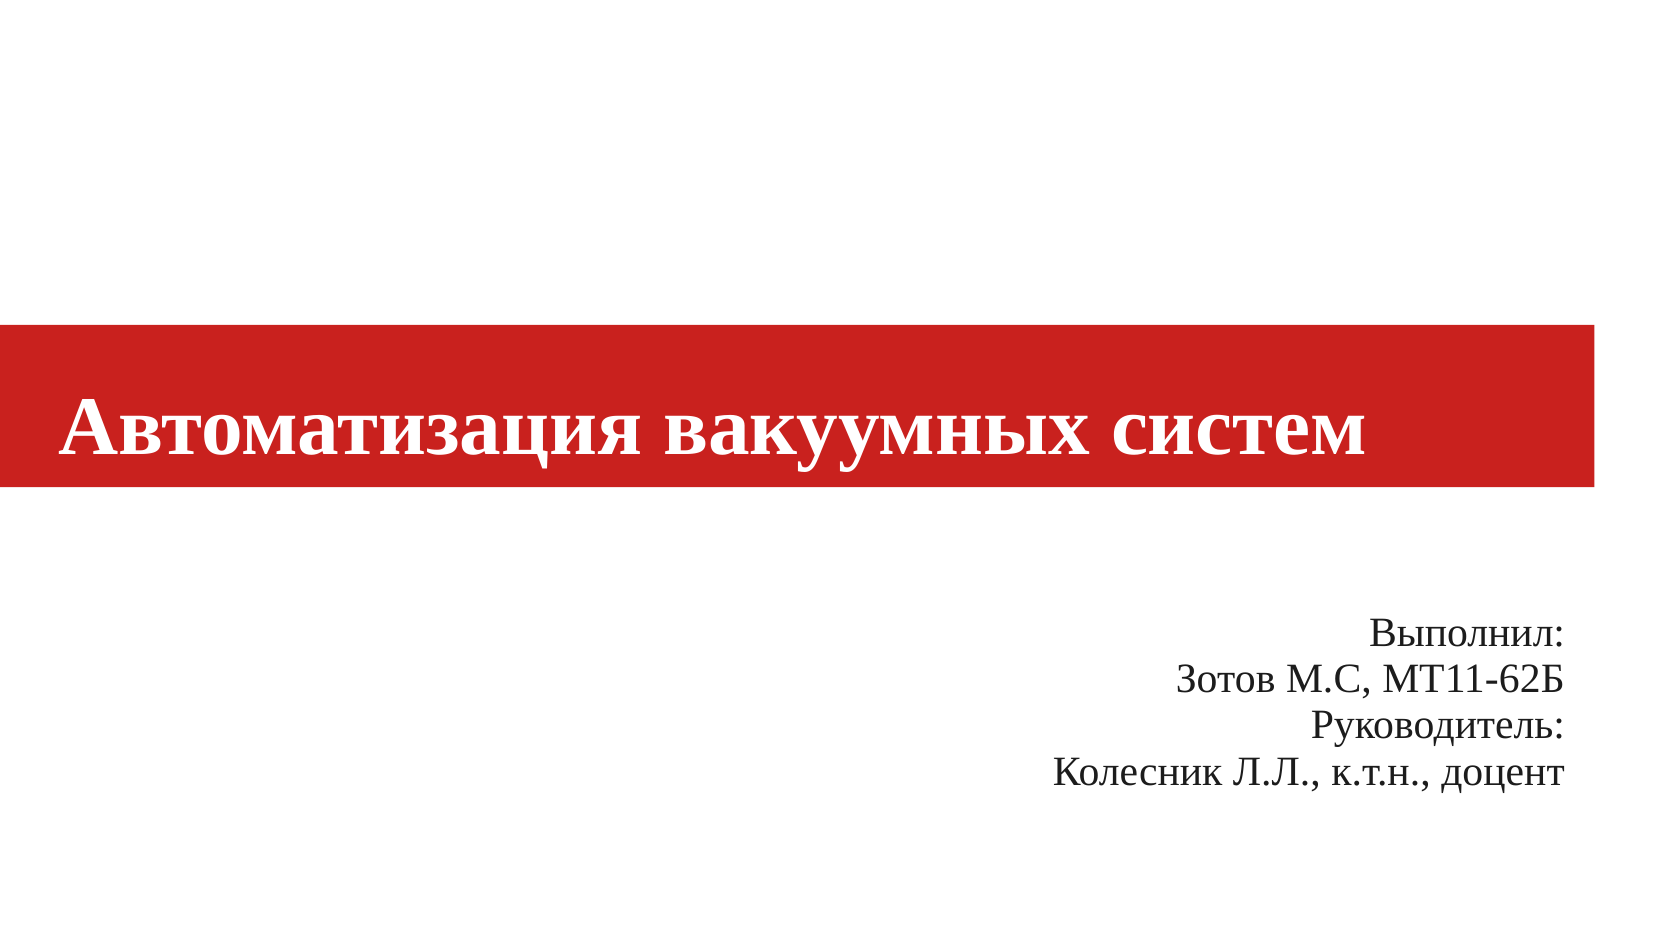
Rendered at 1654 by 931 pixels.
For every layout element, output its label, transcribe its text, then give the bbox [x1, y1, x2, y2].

subtitle Выполнил: Зотов М.С, МТ11-62Б Руководитель: Колесник Л.Л., к.т.н., доцент [88, 516, 1565, 827]
title Автоматизация вакуумных систем [59, 354, 1565, 473]
